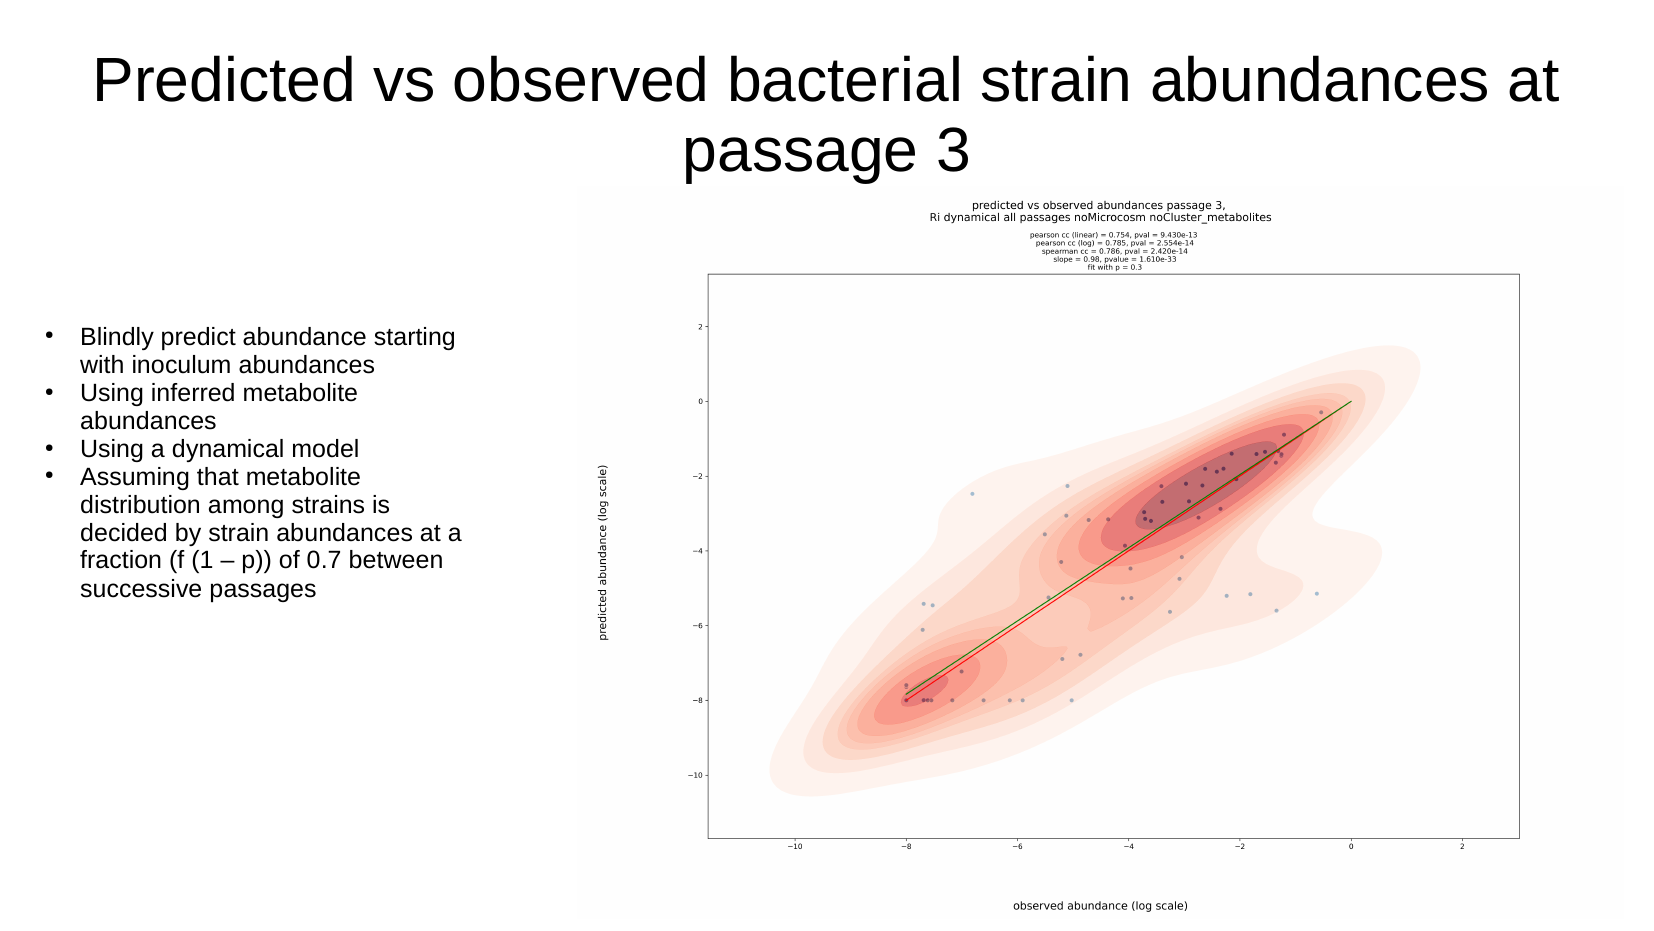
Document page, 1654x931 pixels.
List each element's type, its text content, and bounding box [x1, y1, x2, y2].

picture [577, 186, 1624, 919]
title Predicted vs observed bacterial strain abundances at passage 3 [82, 37, 1571, 193]
text_box Blindly predict abundance starting with inoculum abundances Using inferred metabolite abundances Using a dynamical model Assuming that metabolite distribution among strains is decided by strain abundances at a fraction (f (1 – p)) of 0.7 between successive passages [30, 315, 491, 661]
